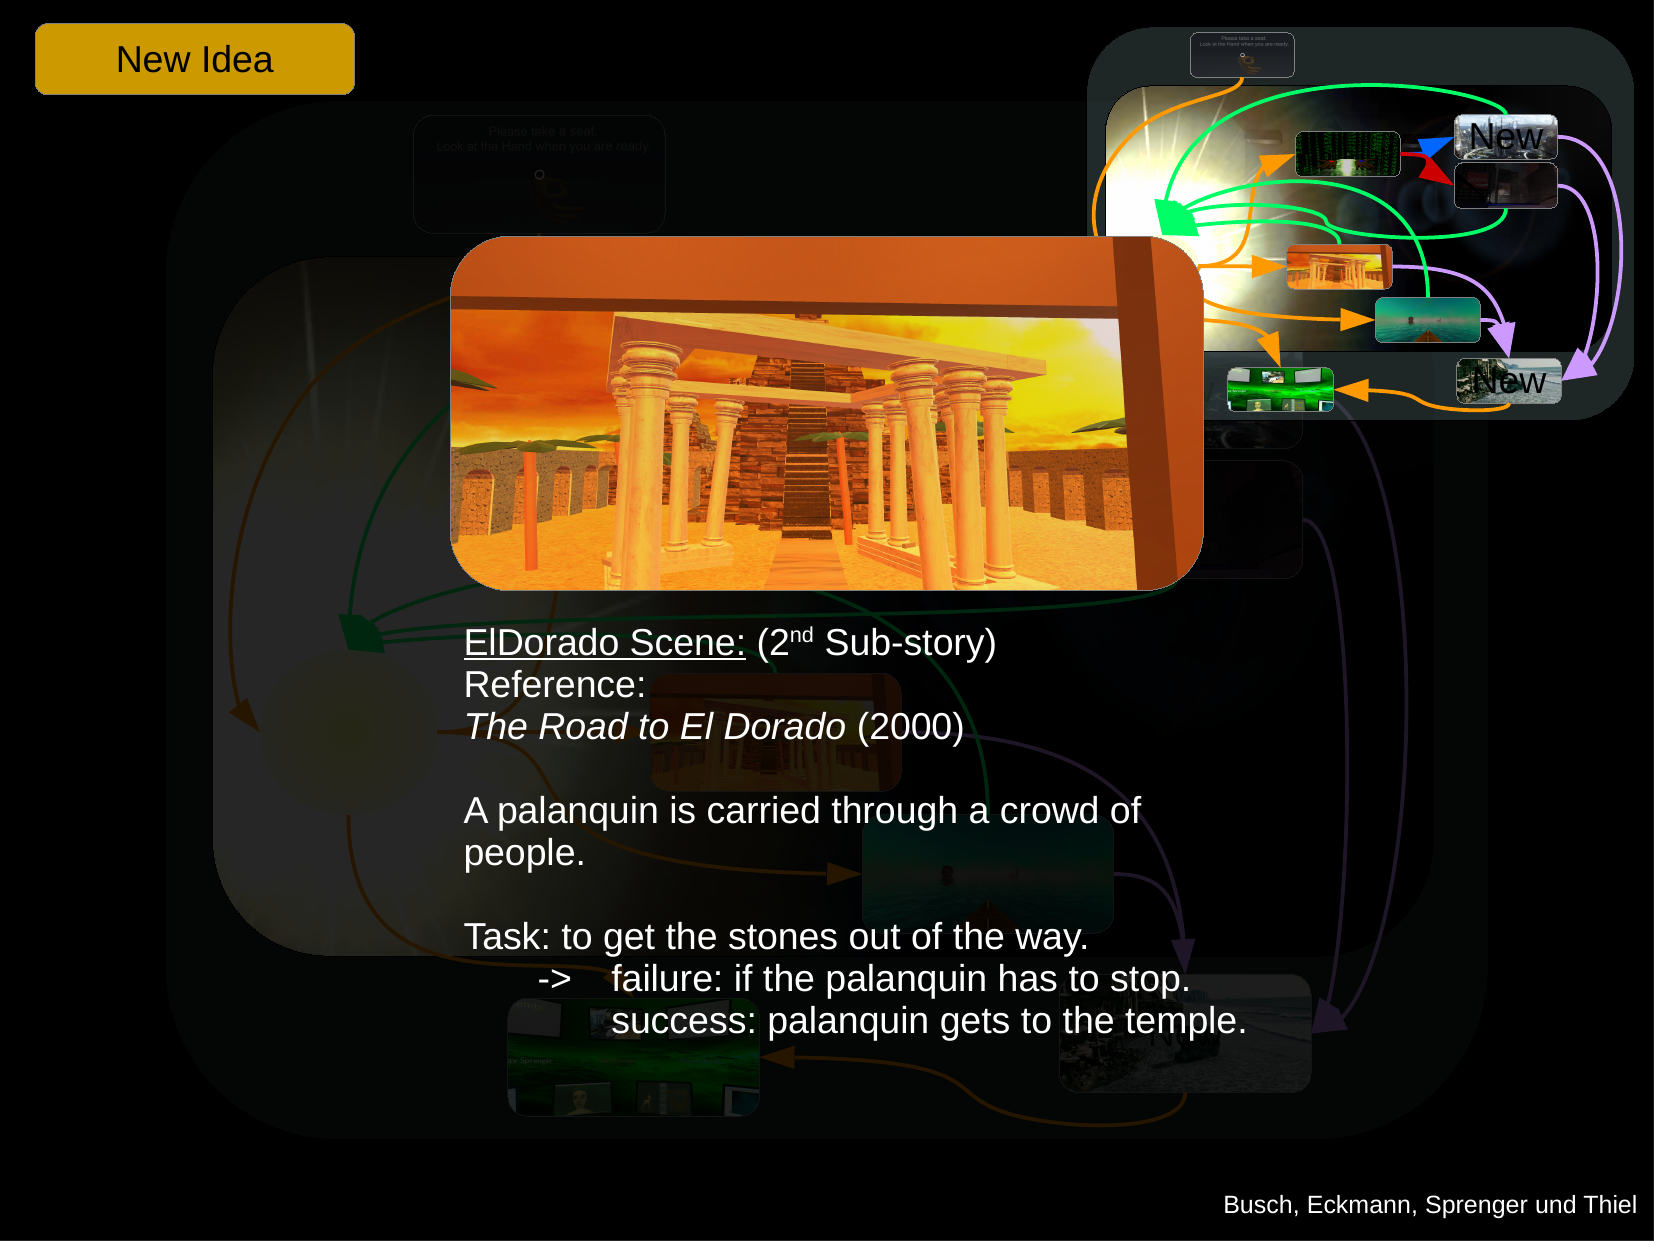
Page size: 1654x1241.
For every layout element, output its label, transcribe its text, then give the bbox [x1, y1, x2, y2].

text_box Busch, Eckmann, Sprenger und Thiel [1208, 1183, 1654, 1241]
text_box ElDorado Scene: (2nd Sub-story) Reference: The Road to El Dorado (2000) A palanquin is carried through a crowd of people. Task: to get the stones out of the way. -> failure: if the palanquin has to stop. success: palanquin gets to the temple. [448, 614, 1288, 1220]
text_box New [1456, 358, 1562, 404]
text_box New [1454, 114, 1558, 160]
text_box [0, 0, 1654, 1241]
text_box New Idea [35, 23, 355, 95]
